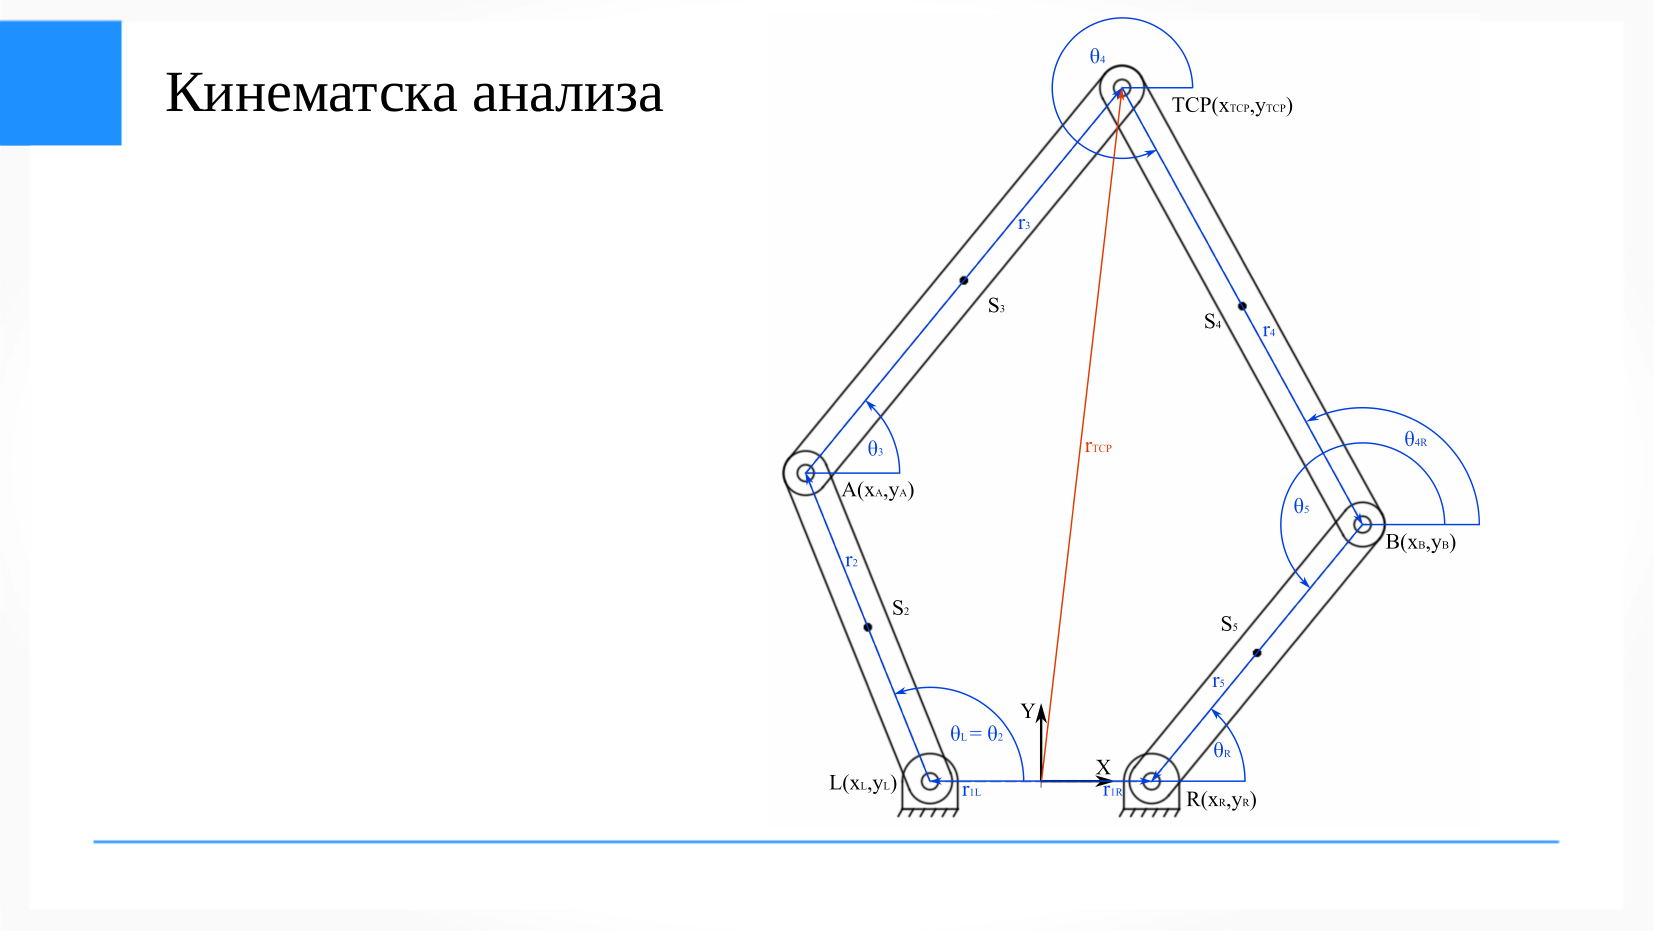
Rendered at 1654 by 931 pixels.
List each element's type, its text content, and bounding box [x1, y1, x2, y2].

picture [0, 0, 1654, 931]
title Кинематска анализа [165, 10, 916, 166]
